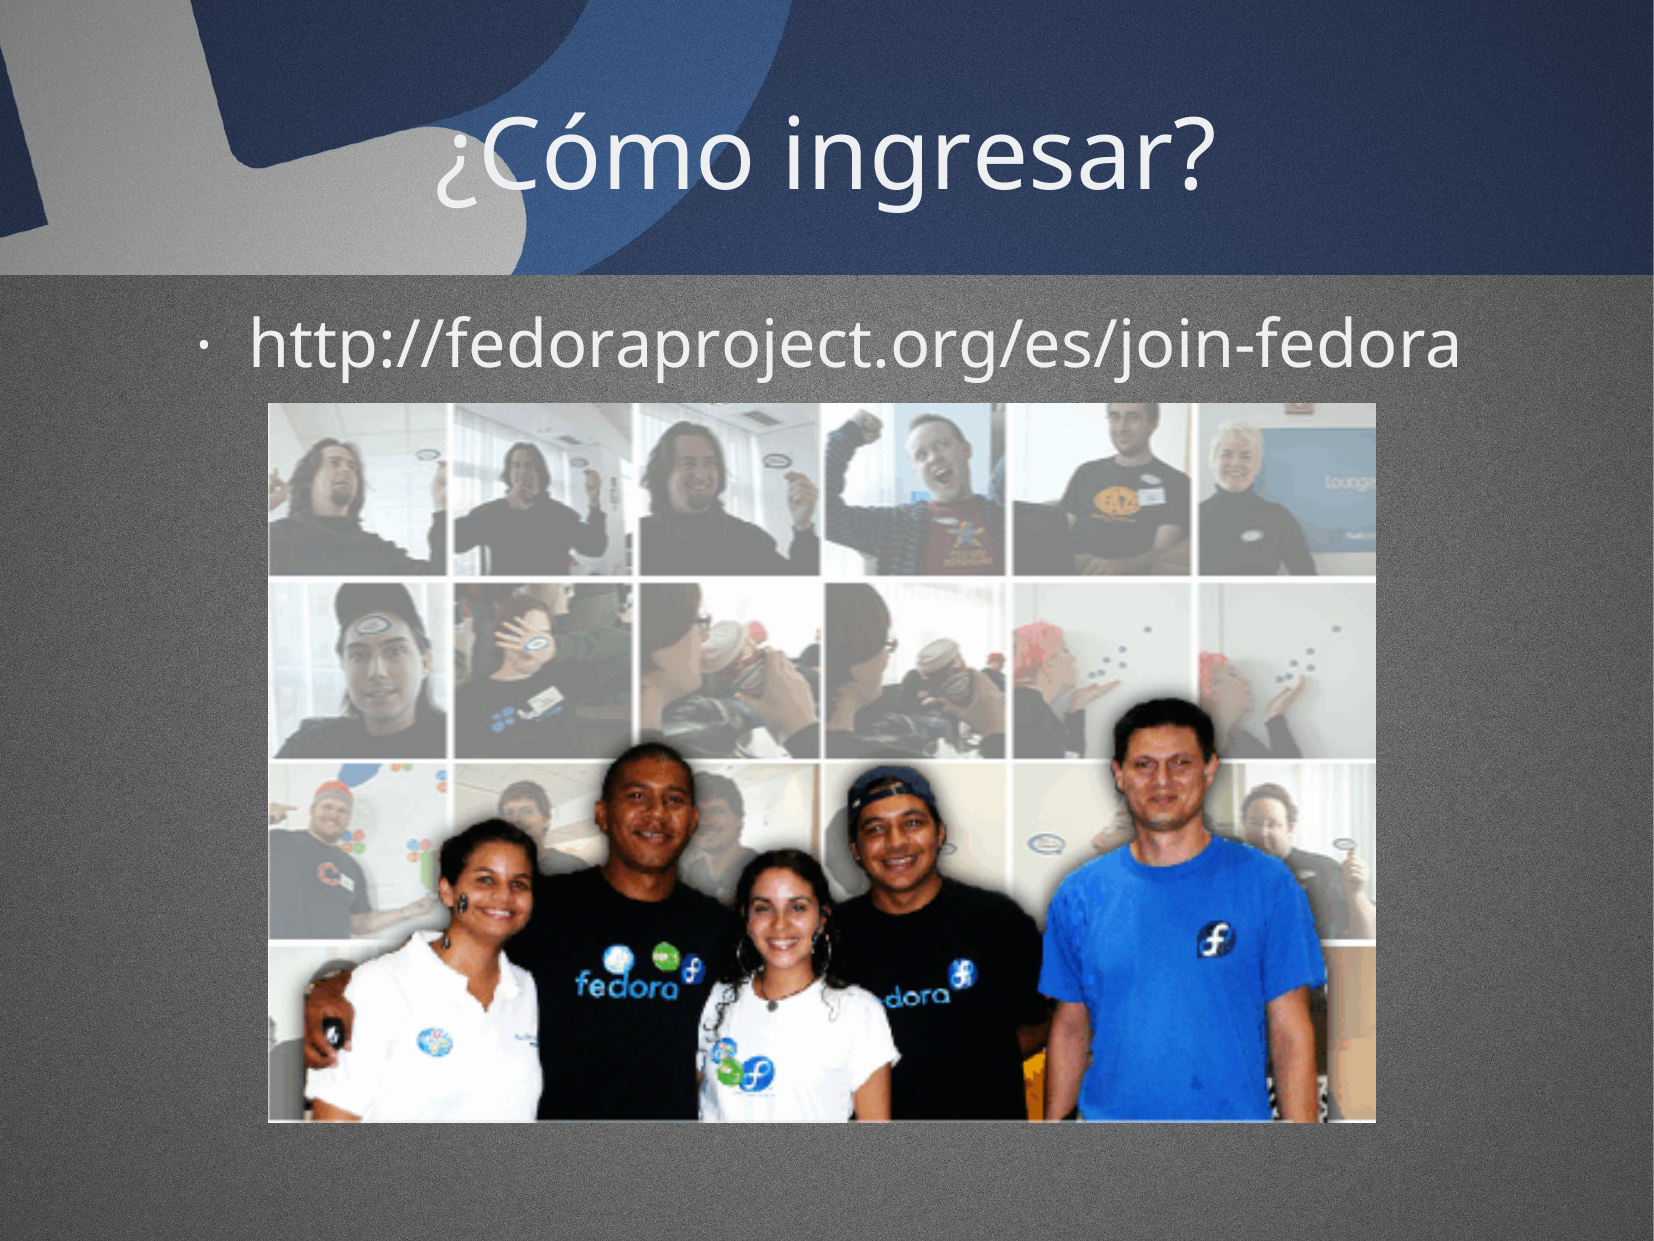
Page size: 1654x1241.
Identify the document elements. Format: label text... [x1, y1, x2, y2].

text_box ¿Cómo ingresar? [82, 49, 1571, 257]
picture [0, 0, 1654, 1241]
text_box http://fedoraproject.org/es/join-fedora [76, 303, 1565, 1123]
